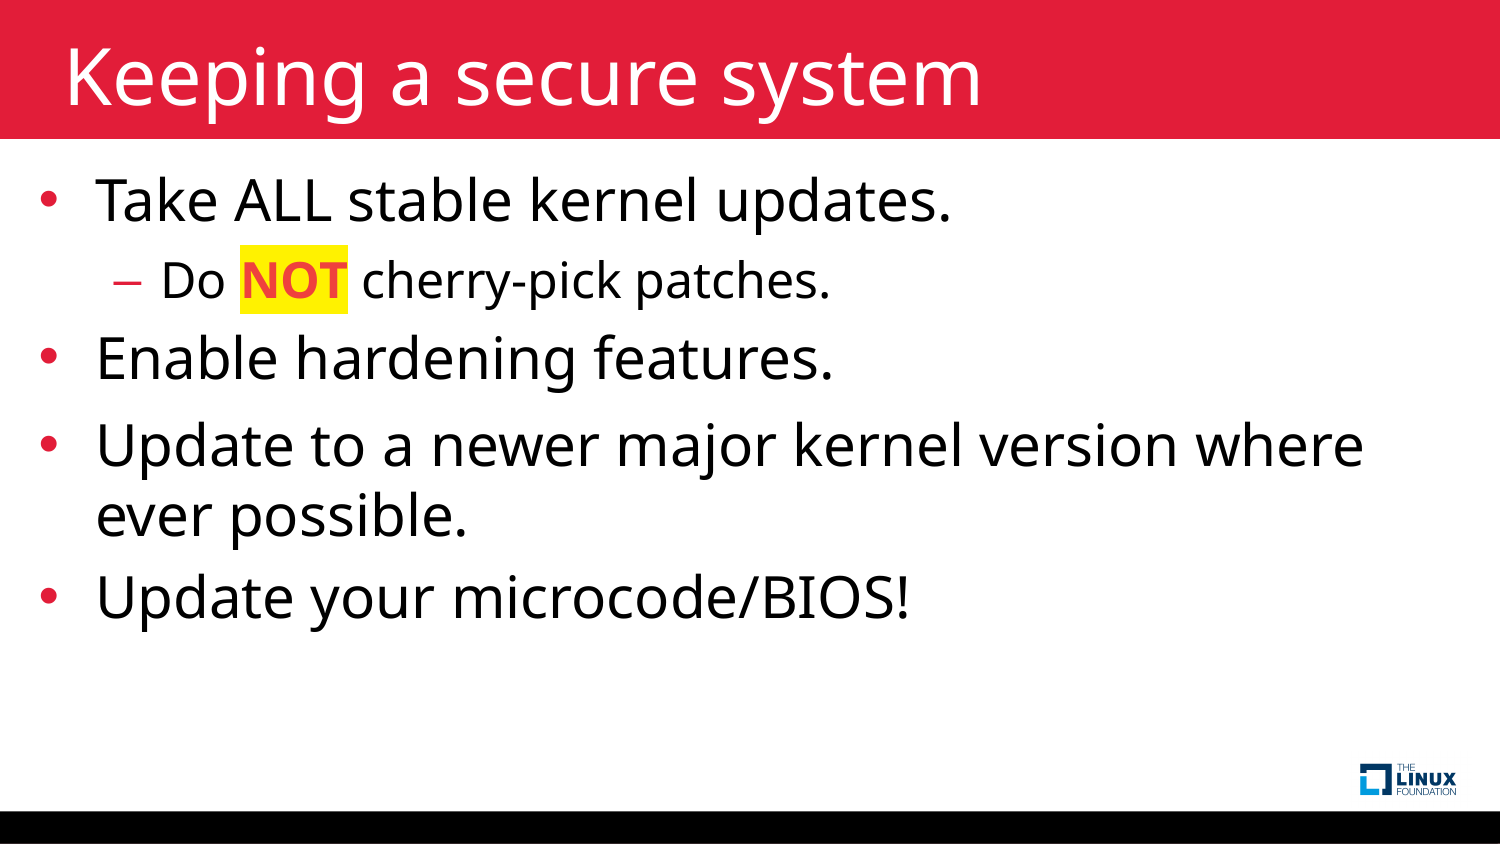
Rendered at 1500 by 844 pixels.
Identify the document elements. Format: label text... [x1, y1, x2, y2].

list Take ALL stable kernel updates. Do NOT cherry-pick patches. Enable hardening features. Update to a newer major kernel version where ever possible. Update your microcode/BIOS! [23, 155, 1485, 676]
title Keeping a secure system [48, 7, 1425, 140]
picture [1388, 753, 1426, 799]
